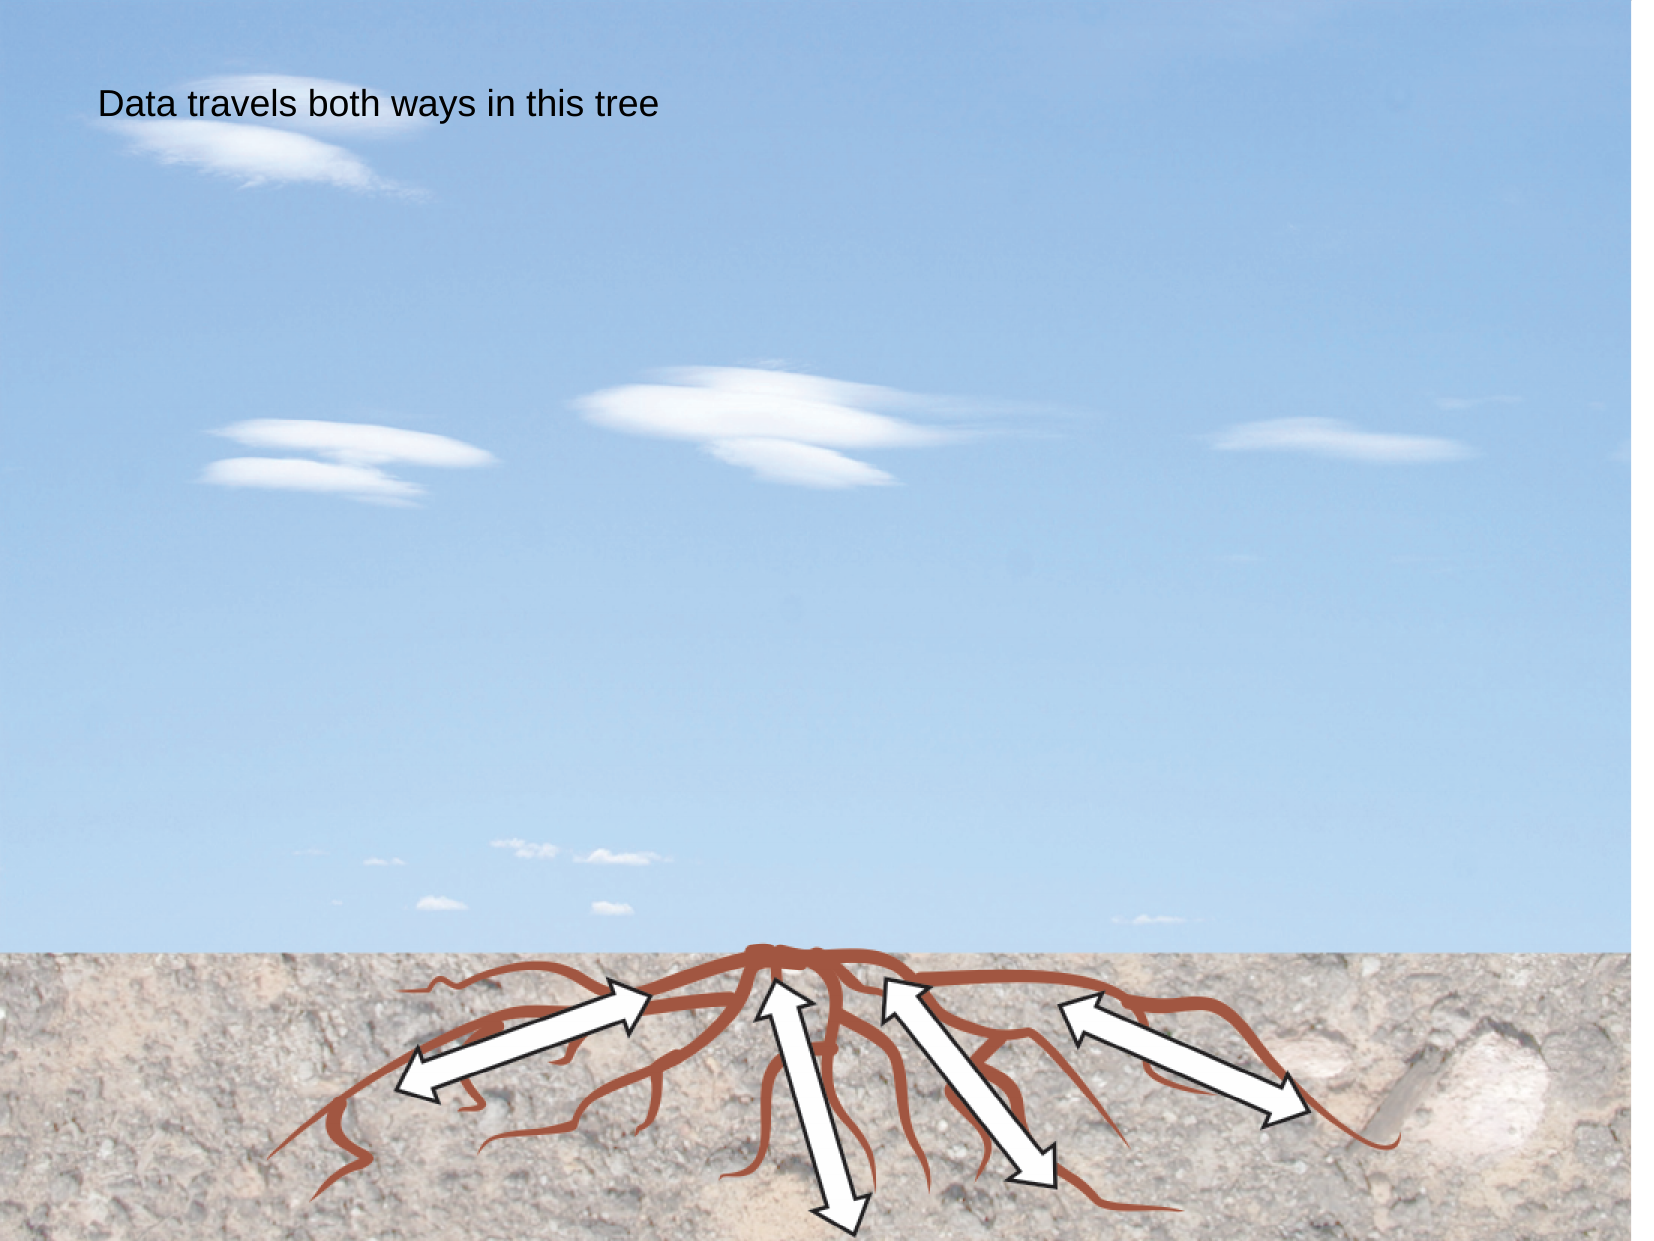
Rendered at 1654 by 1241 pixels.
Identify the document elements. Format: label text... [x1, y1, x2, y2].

picture [0, 0, 1632, 1241]
text_box Data travels both ways in this tree [82, 75, 674, 133]
